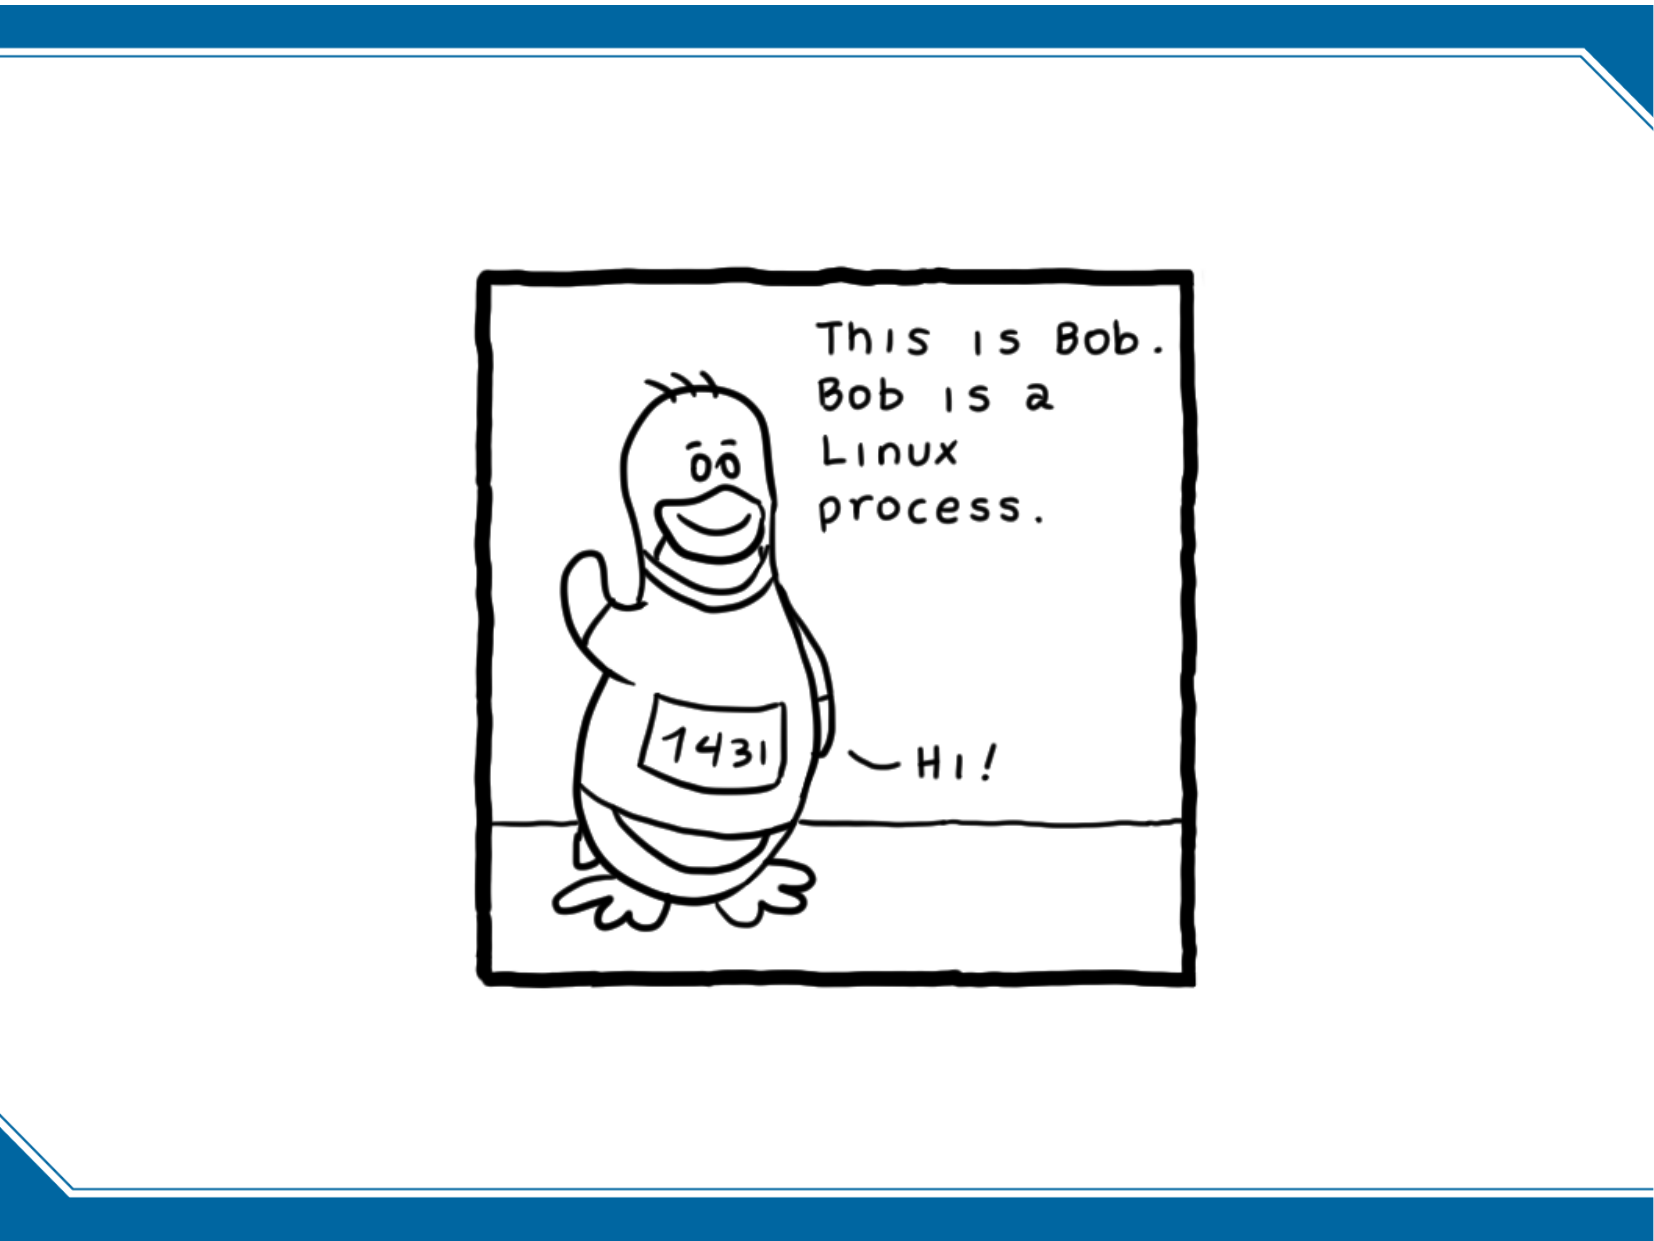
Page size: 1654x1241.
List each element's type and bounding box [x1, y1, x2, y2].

picture [458, 260, 1210, 1001]
picture [0, 1113, 1654, 1241]
picture [0, 5, 1654, 132]
